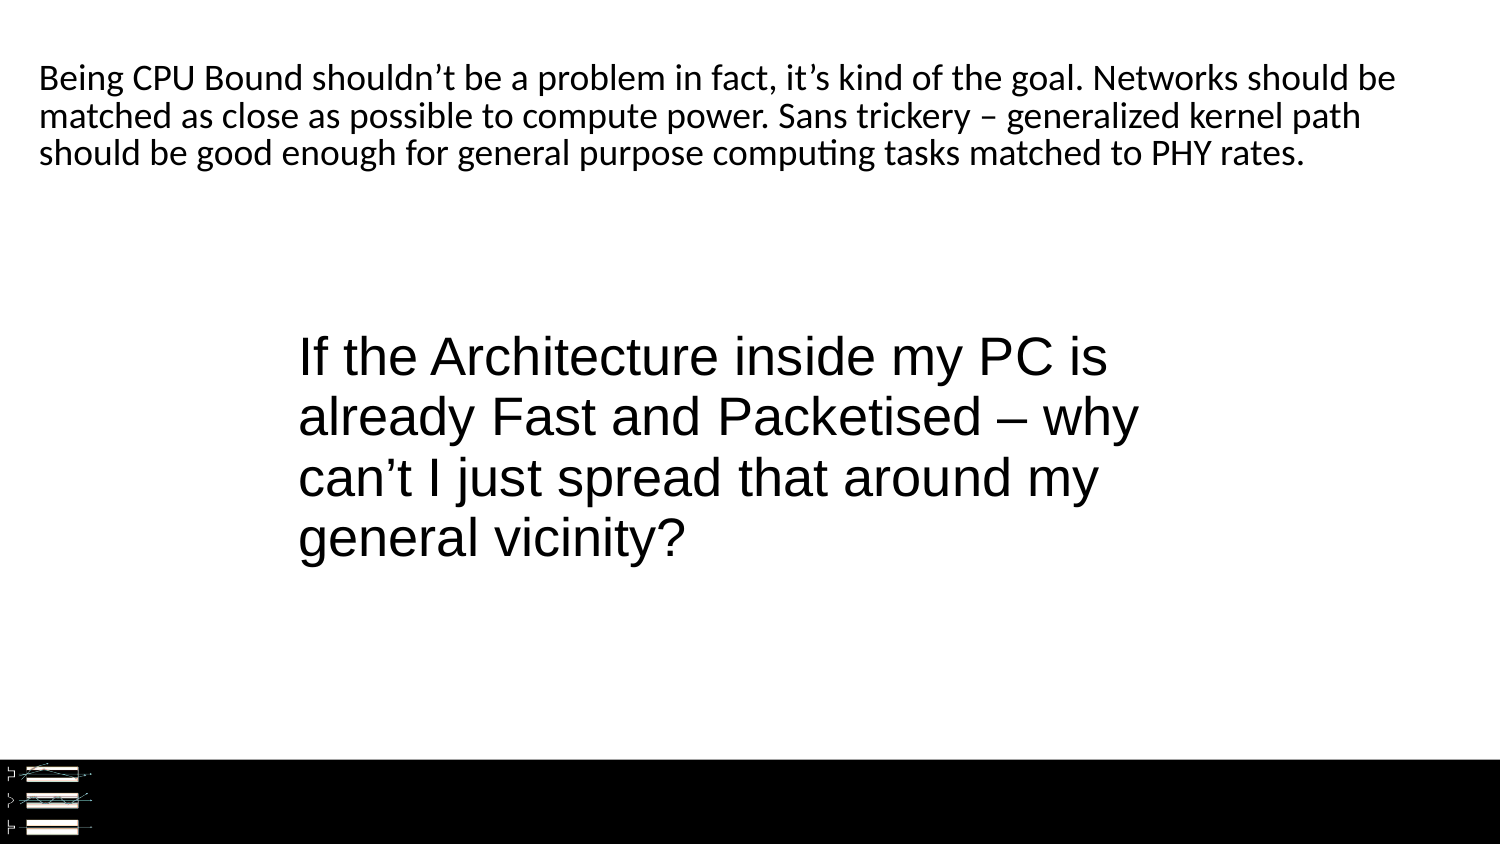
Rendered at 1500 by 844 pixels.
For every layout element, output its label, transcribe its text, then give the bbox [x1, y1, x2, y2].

picture [5, 761, 95, 837]
title Being CPU Bound shouldn’t be a problem in fact, it’s kind of the goal. Networks should be matched as close as possible to compute power. Sans trickery – generalized kernel path should be good enough for general purpose computing tasks matched to PHY rates. [38, 48, 1464, 190]
text_box If the Architecture inside my PC is already Fast and Packetised – why can’t I just spread that around my general vicinity? [283, 318, 1193, 637]
